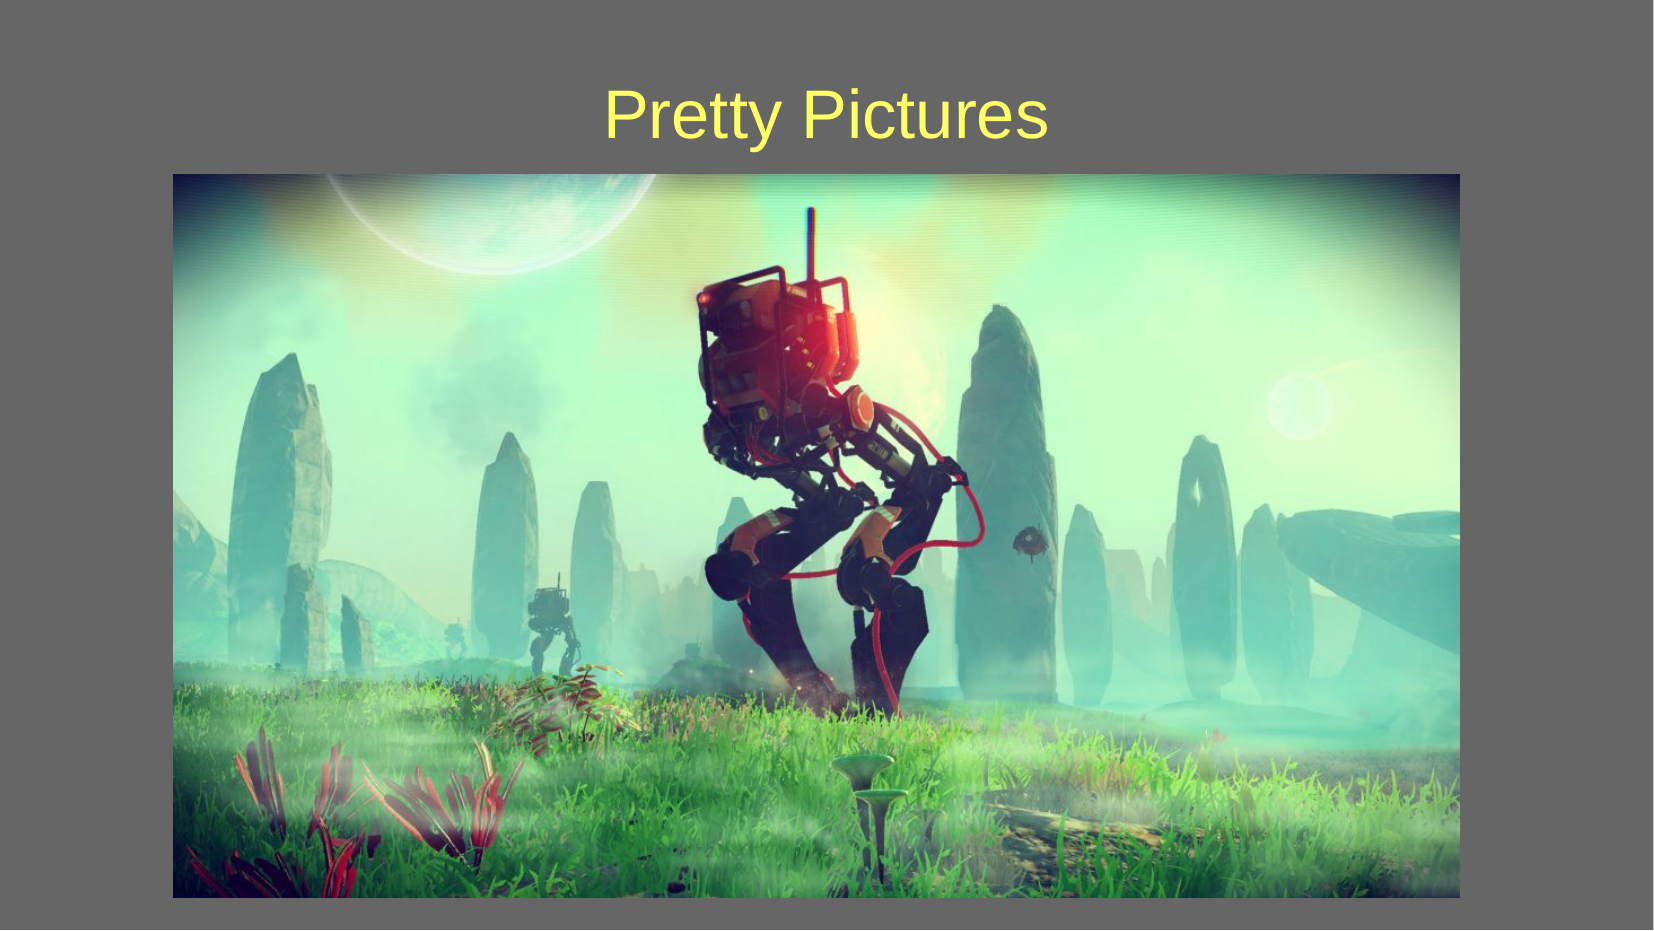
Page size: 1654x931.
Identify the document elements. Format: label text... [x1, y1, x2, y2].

picture [173, 174, 1460, 898]
title Pretty Pictures [82, 36, 1571, 193]
